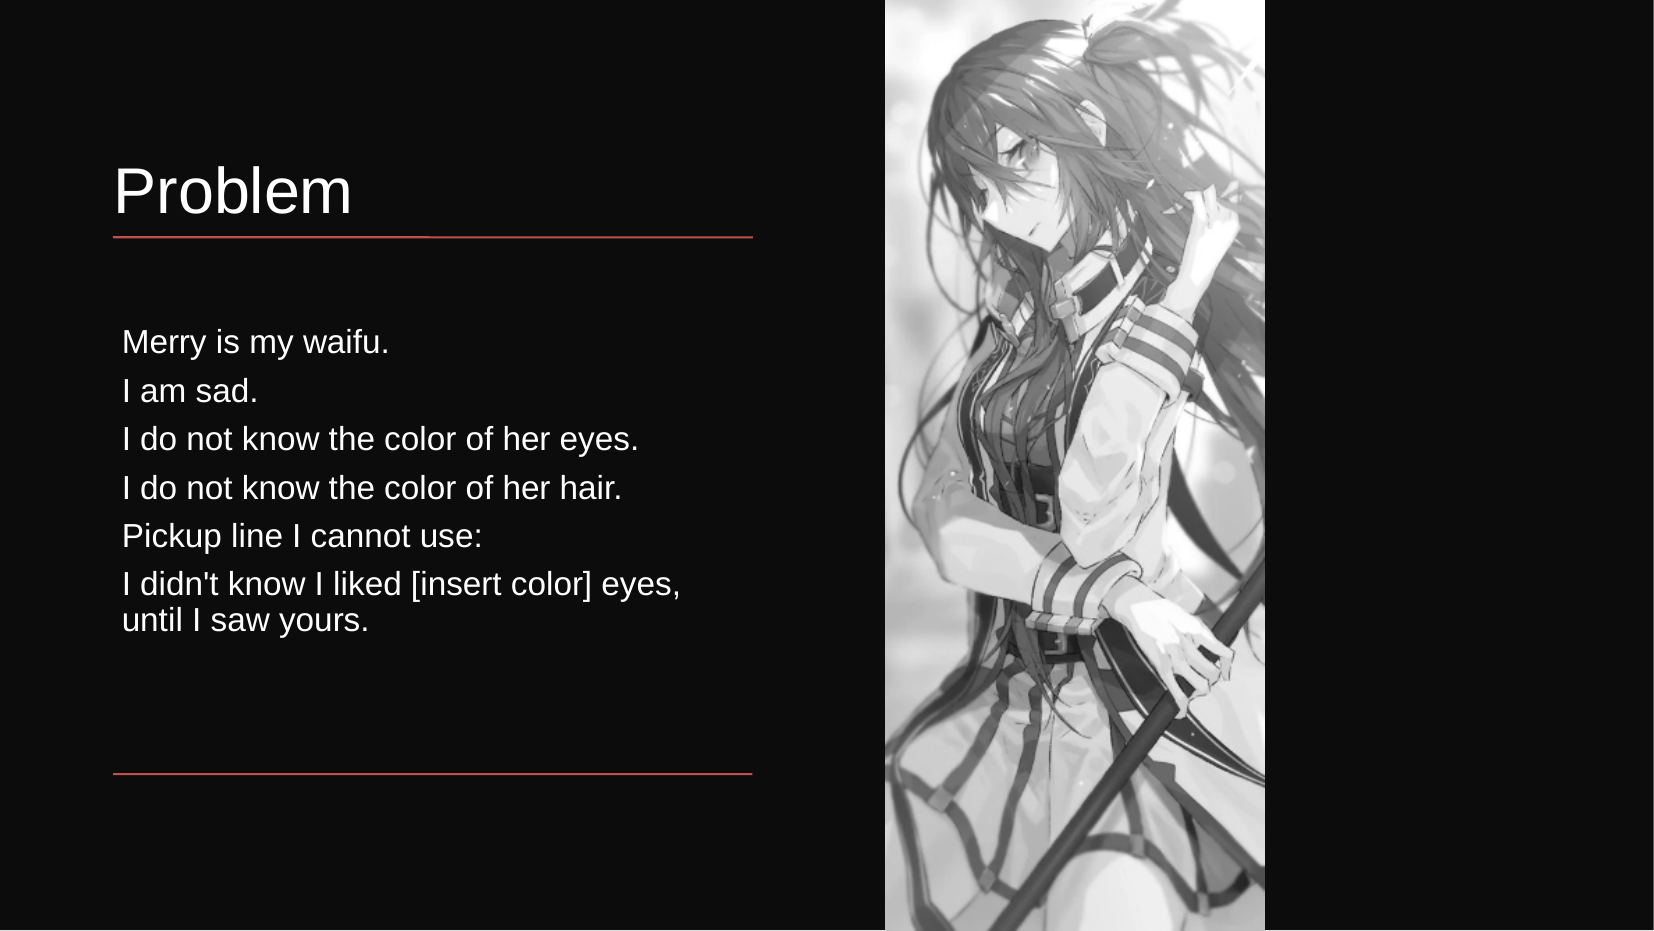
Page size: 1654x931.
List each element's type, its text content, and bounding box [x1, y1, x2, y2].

title Problem [113, 60, 753, 228]
list Merry is my waifu. I am sad. I do not know the color of her eyes. I do not know the color of her hair. Pickup line I cannot use: I didn't know I liked [insert color] eyes, until I saw yours. [121, 258, 744, 754]
text_box [0, 0, 885, 931]
text_box [1265, 0, 1654, 931]
picture [885, 0, 1265, 931]
